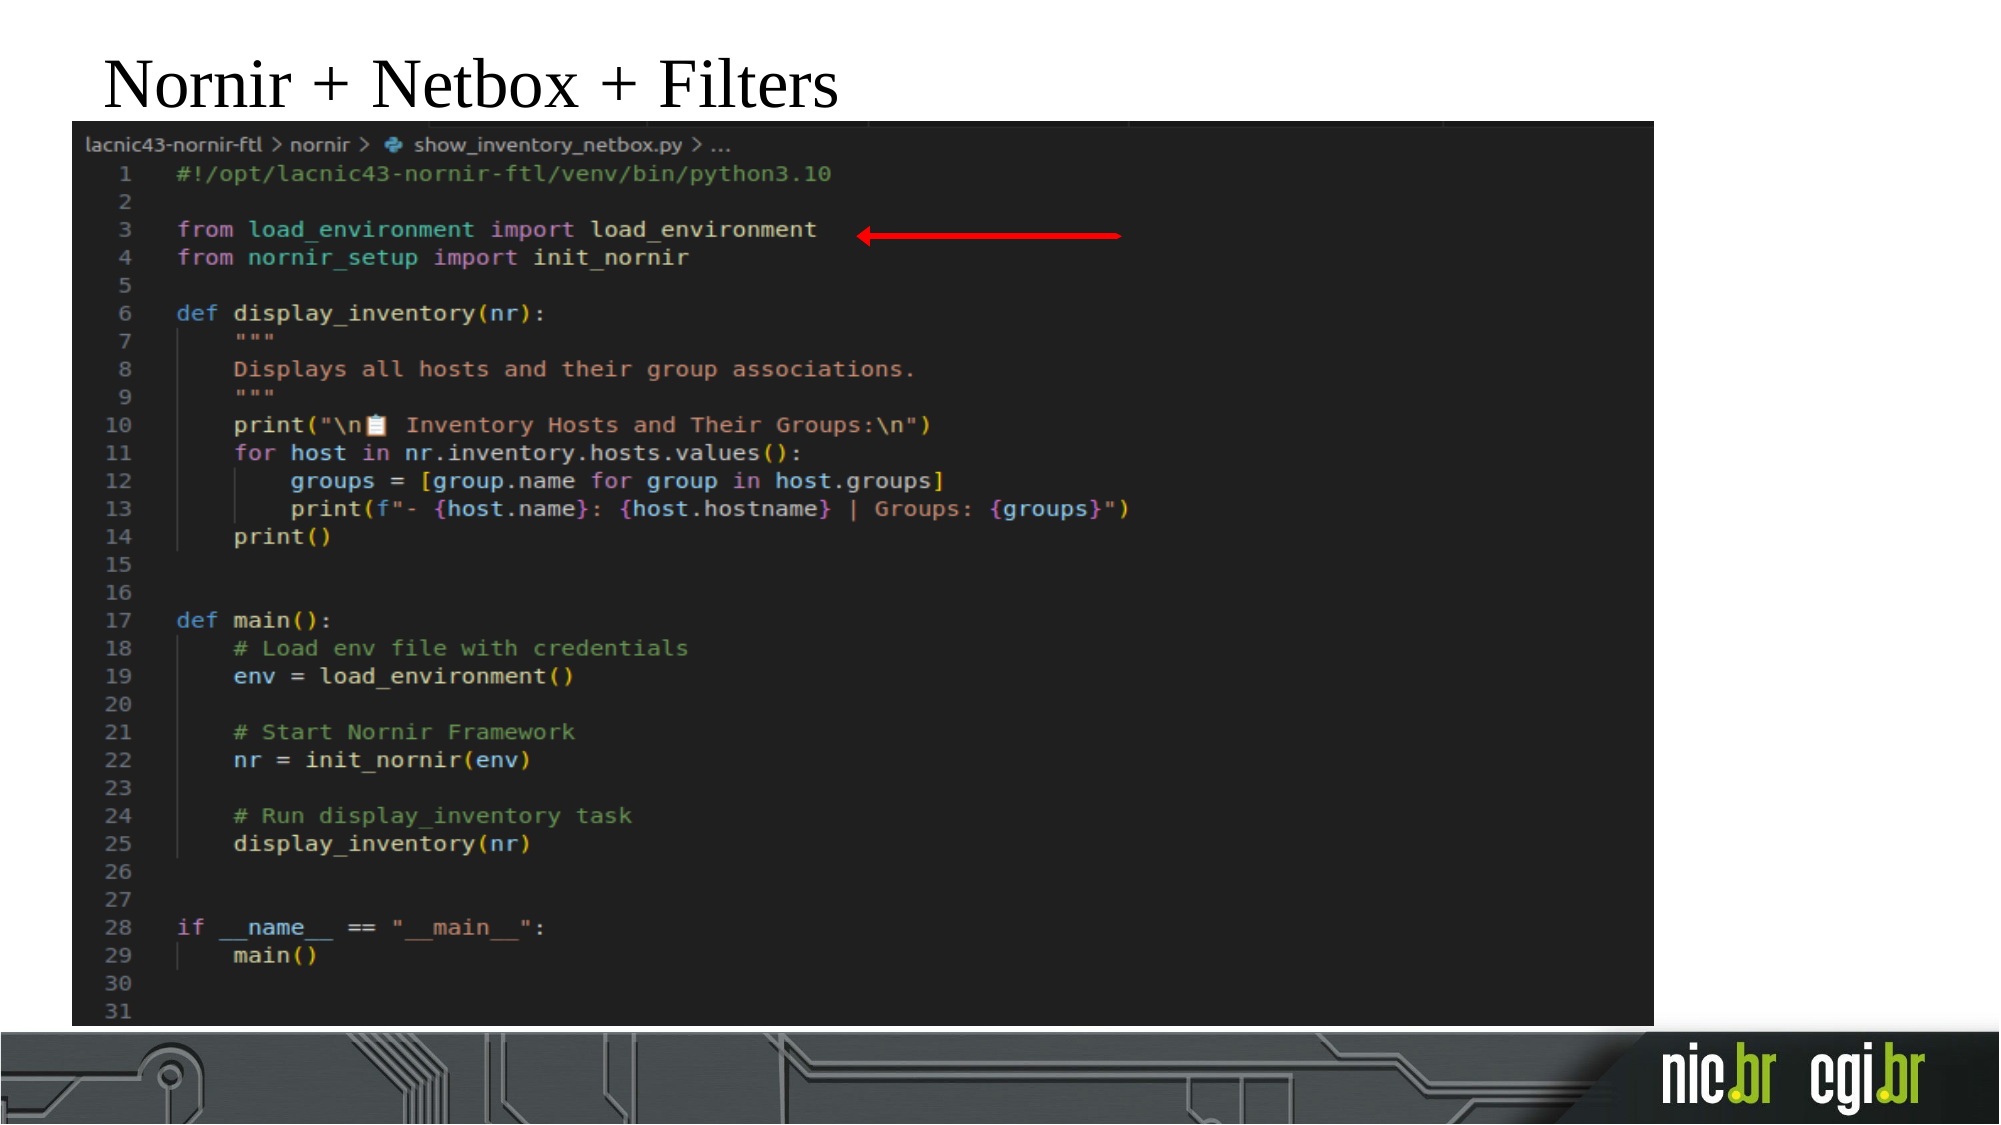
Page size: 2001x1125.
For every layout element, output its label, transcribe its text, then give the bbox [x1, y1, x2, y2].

picture [0, 0, 1999, 1124]
title Nornir + Netbox + Filters [78, 36, 1923, 122]
